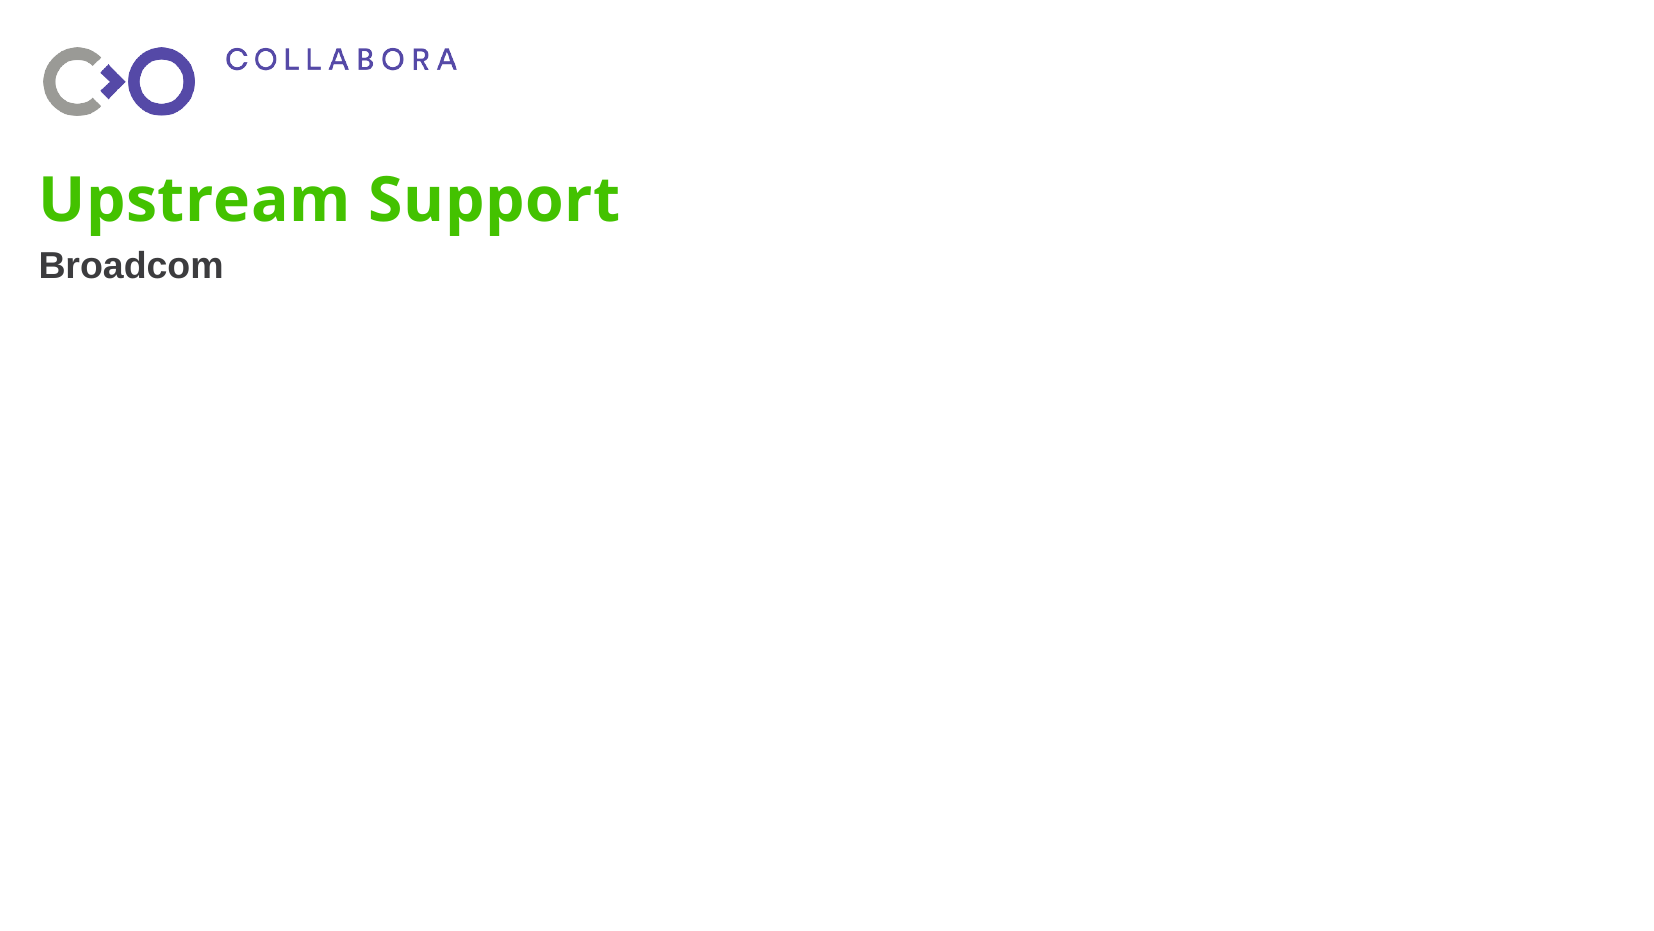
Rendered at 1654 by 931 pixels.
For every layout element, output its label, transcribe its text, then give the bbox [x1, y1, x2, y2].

text_box Broadcom [38, 240, 1611, 290]
title Upstream Support [38, 159, 1614, 216]
picture [43, 47, 457, 116]
